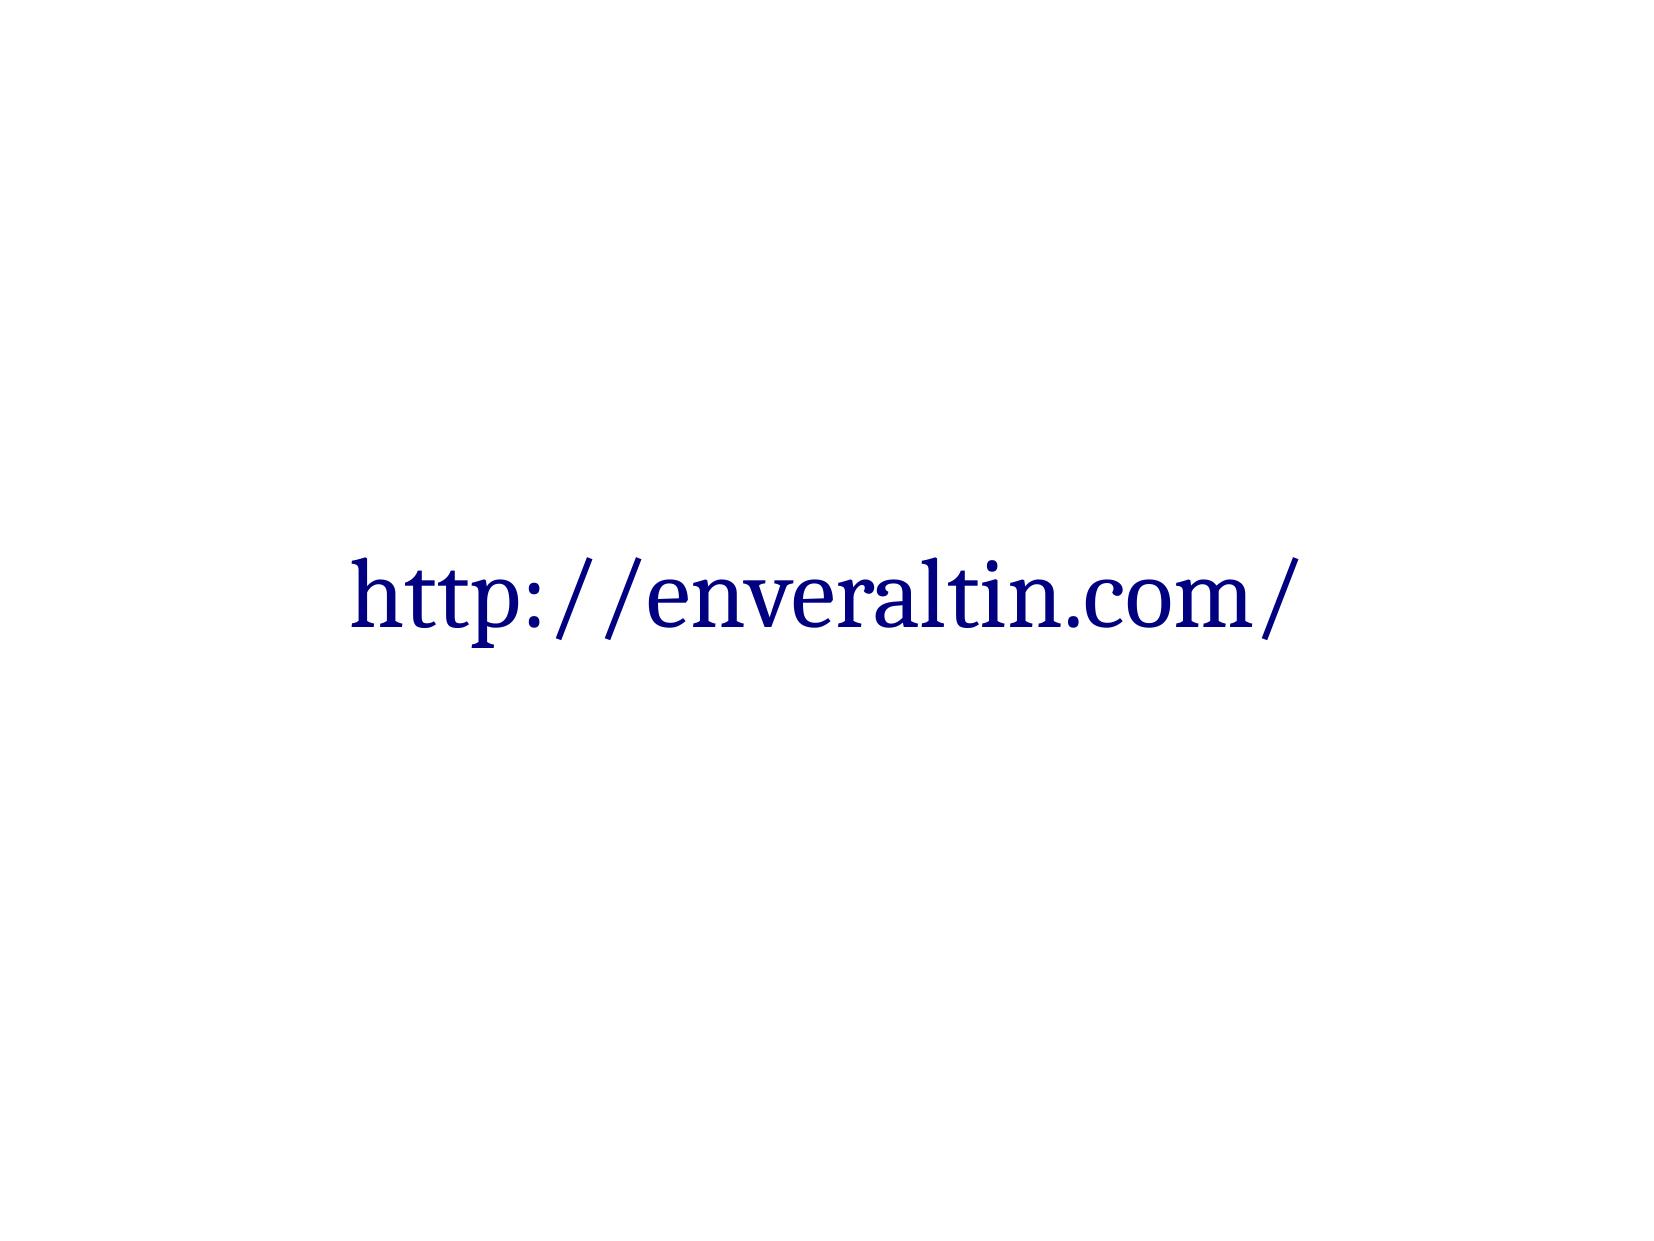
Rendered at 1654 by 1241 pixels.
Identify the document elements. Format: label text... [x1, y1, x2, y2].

title http://enveraltin.com/ [82, 281, 1571, 908]
